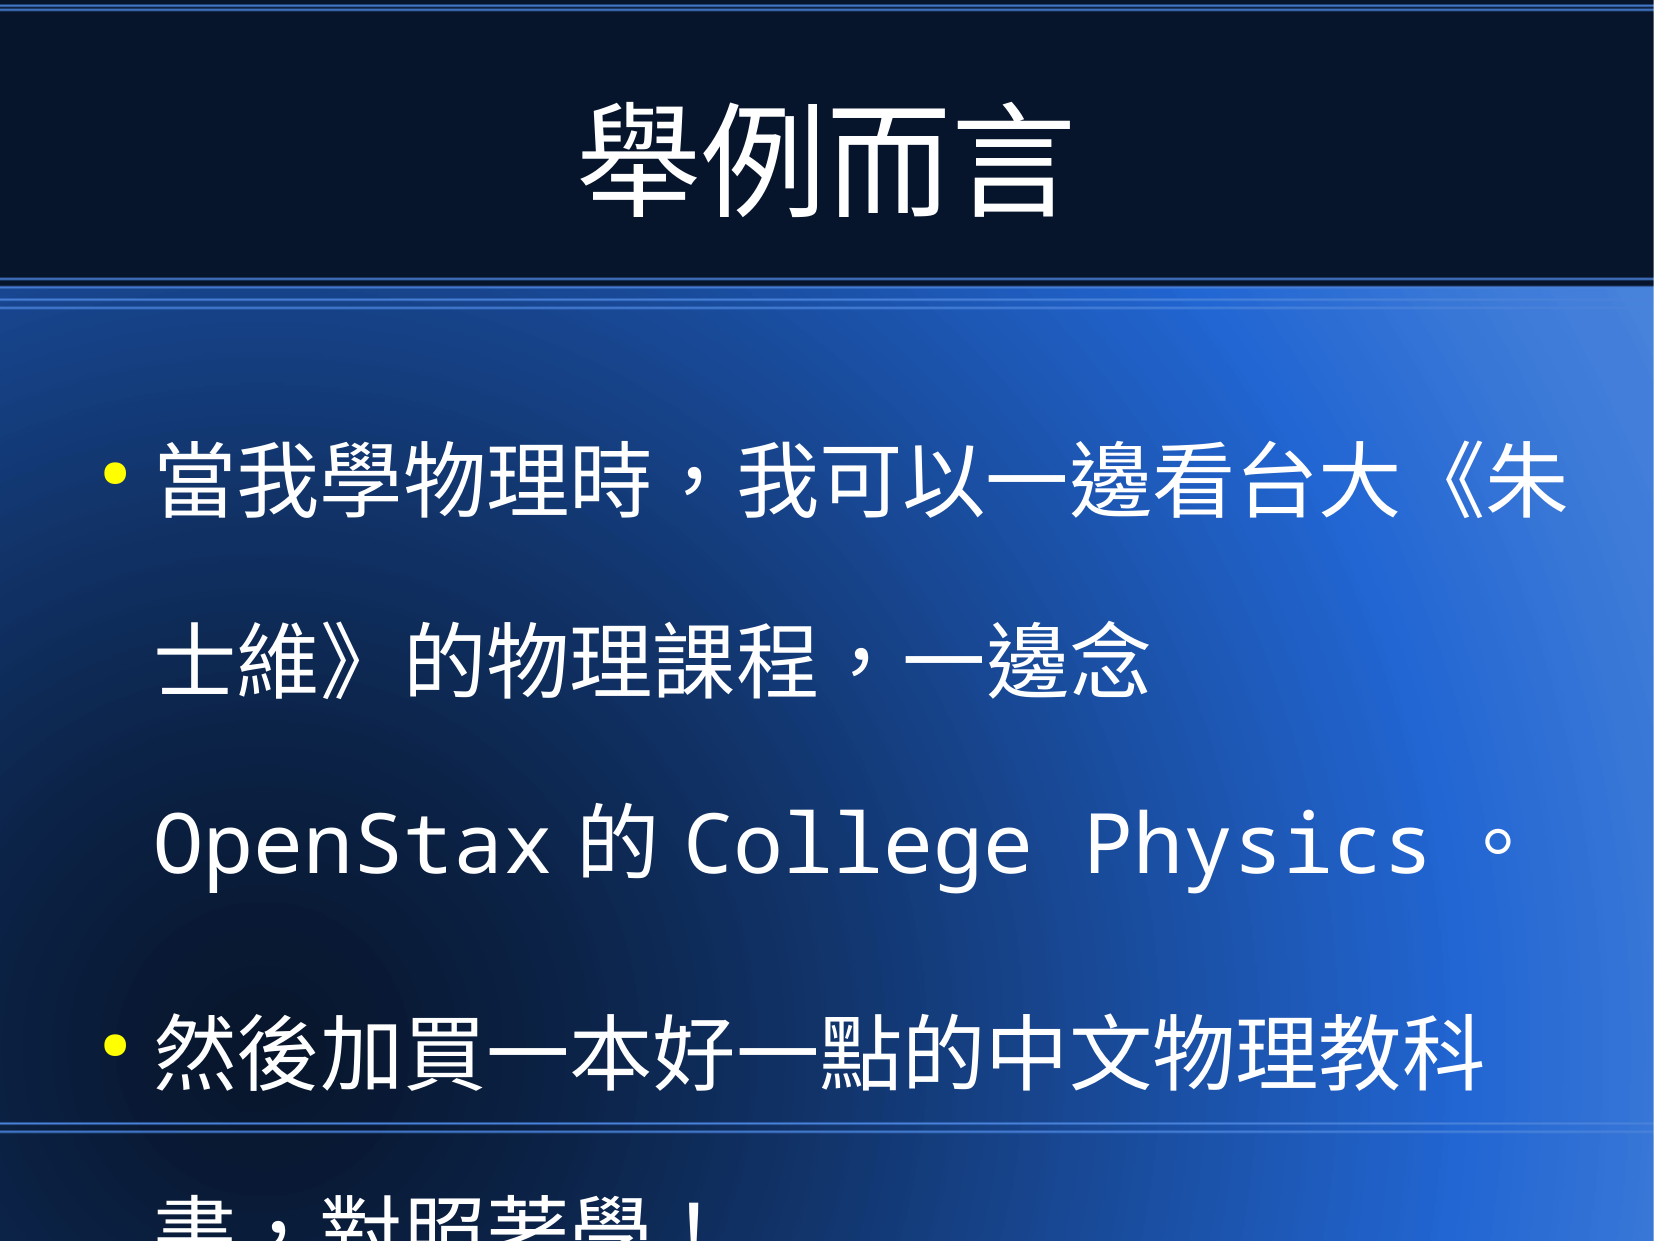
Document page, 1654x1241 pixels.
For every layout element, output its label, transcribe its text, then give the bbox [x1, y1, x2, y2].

list 當我學物理時，我可以一邊看台大《朱士維》的物理課程，一邊念OpenStax的College Physics。 然後加買一本好一點的中文物理教科書，對照著學！ [82, 355, 1571, 1241]
picture [0, 0, 1654, 1241]
title 舉例而言 [82, 49, 1571, 257]
